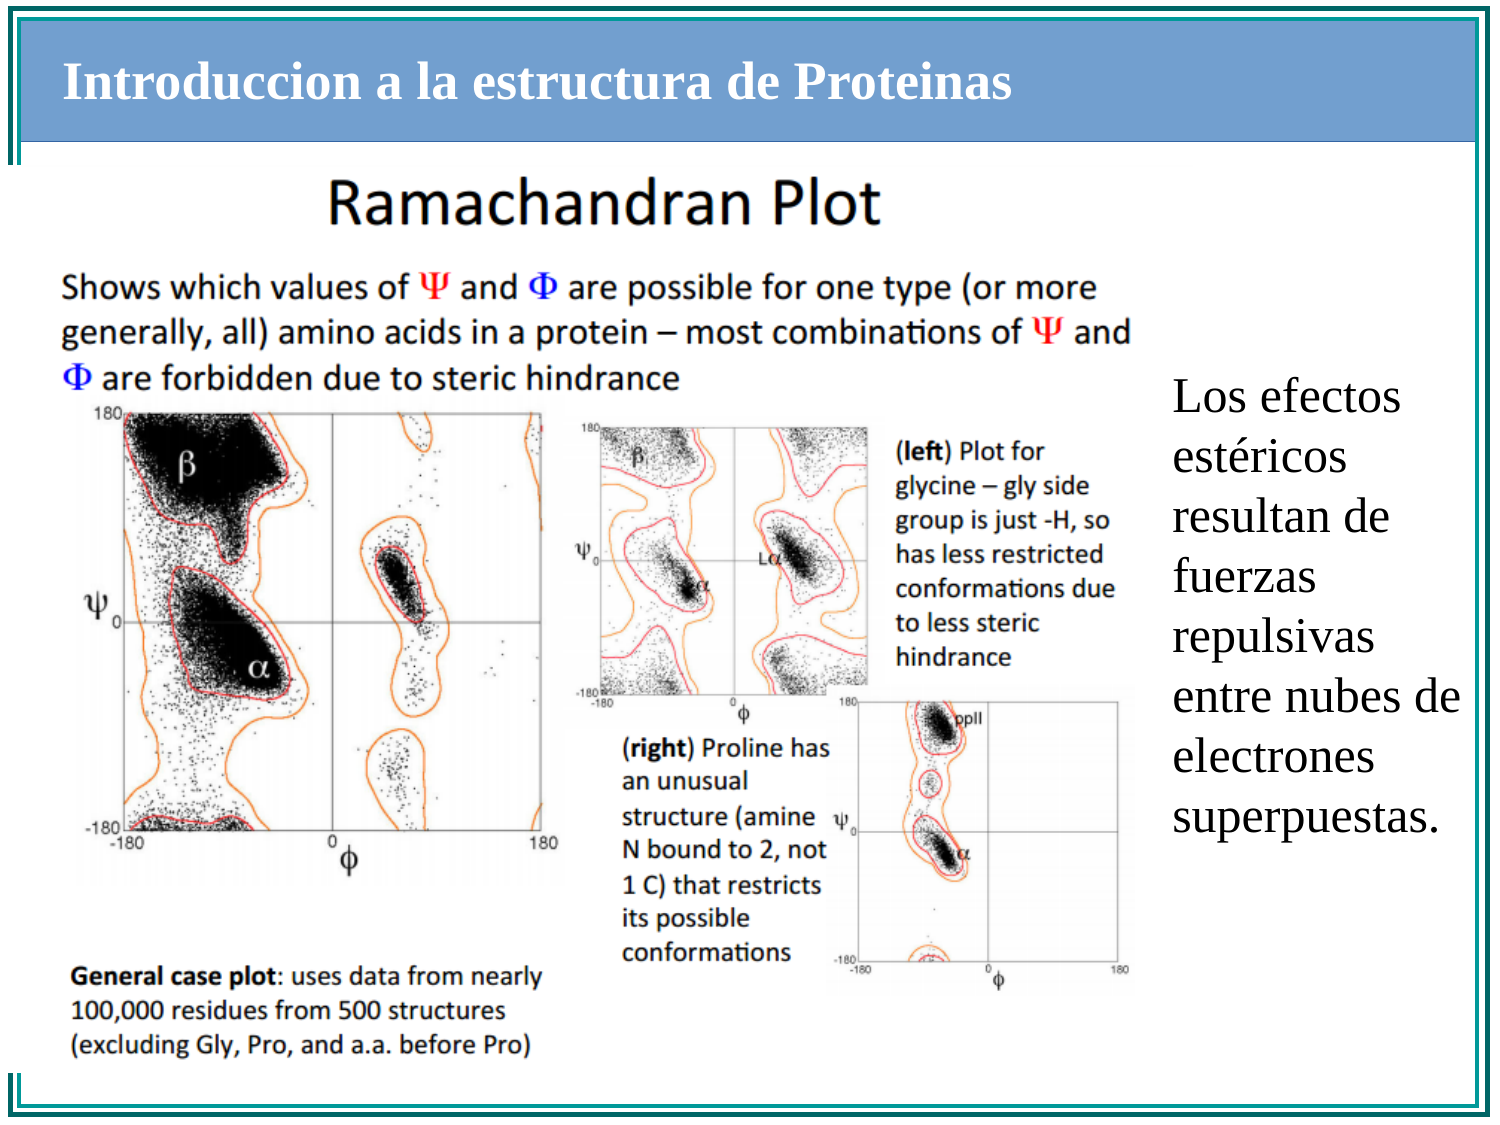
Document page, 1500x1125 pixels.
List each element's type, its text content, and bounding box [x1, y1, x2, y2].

picture [0, 165, 1193, 1073]
text_box Introduccion a la estructura de Proteinas [47, 38, 1335, 142]
text_box Los efectos estéricos resultan de fuerzas repulsivas entre nubes de electrones superpuestas. [1157, 355, 1480, 851]
text_box [21, 21, 1475, 142]
